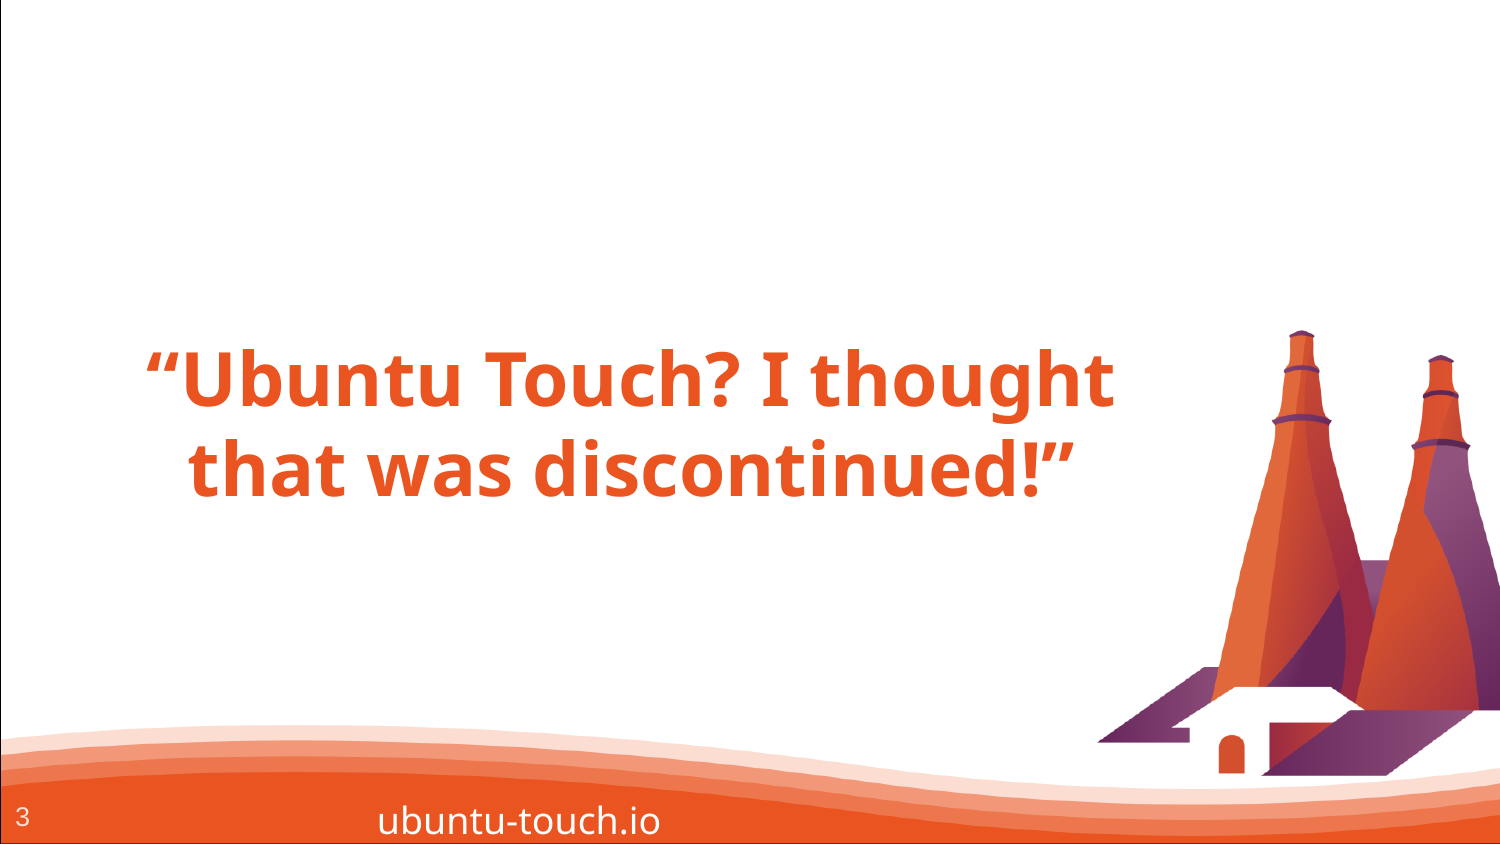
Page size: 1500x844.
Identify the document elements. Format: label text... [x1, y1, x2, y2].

slide_number <number> [0, 793, 55, 838]
title “Ubuntu Touch? I thought that was discontinued!” [109, 352, 1155, 491]
picture [0, 0, 1500, 844]
